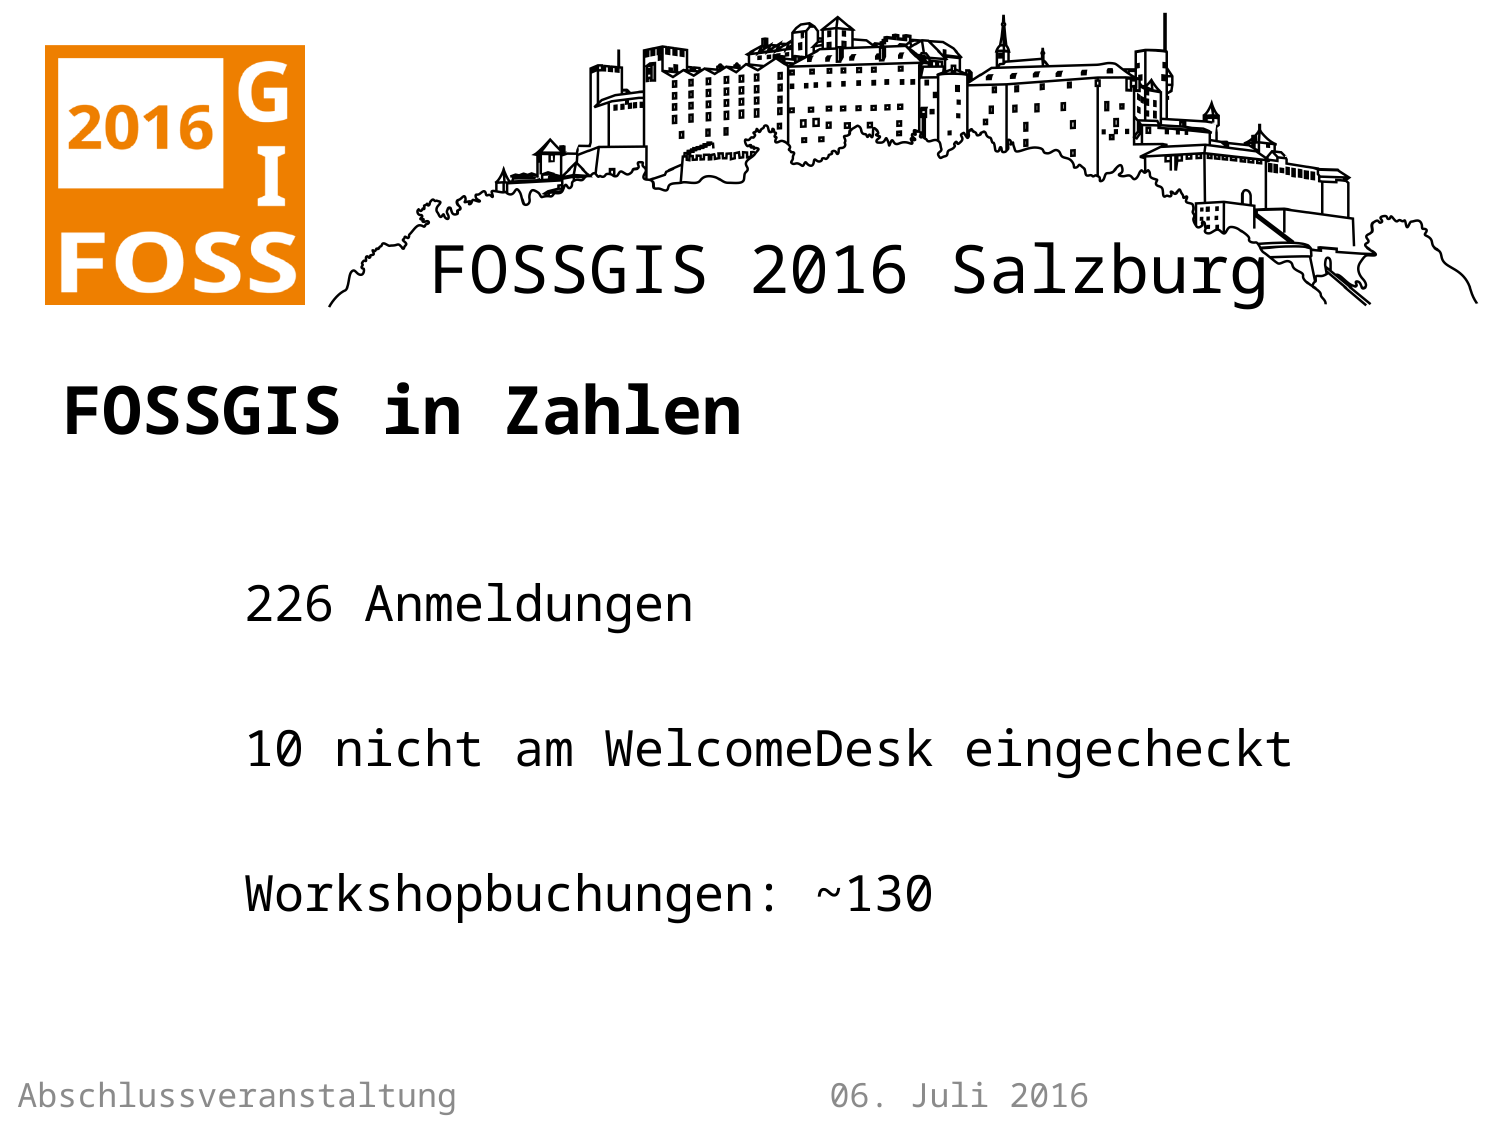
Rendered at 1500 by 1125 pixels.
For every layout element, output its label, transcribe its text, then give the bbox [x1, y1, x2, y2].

subtitle Abschlussveranstaltung 06. Juli 2016 [2, 1046, 1500, 1125]
text_box FOSSGIS in Zahlen [48, 360, 758, 455]
picture [45, 45, 305, 306]
picture [327, 12, 1500, 327]
title FOSSGIS 2016 Salzburg [300, 196, 1399, 339]
text_box 226 Anmeldungen 10 nicht am WelcomeDesk eingecheckt Workshopbuchungen: ~130 [199, 491, 1310, 929]
